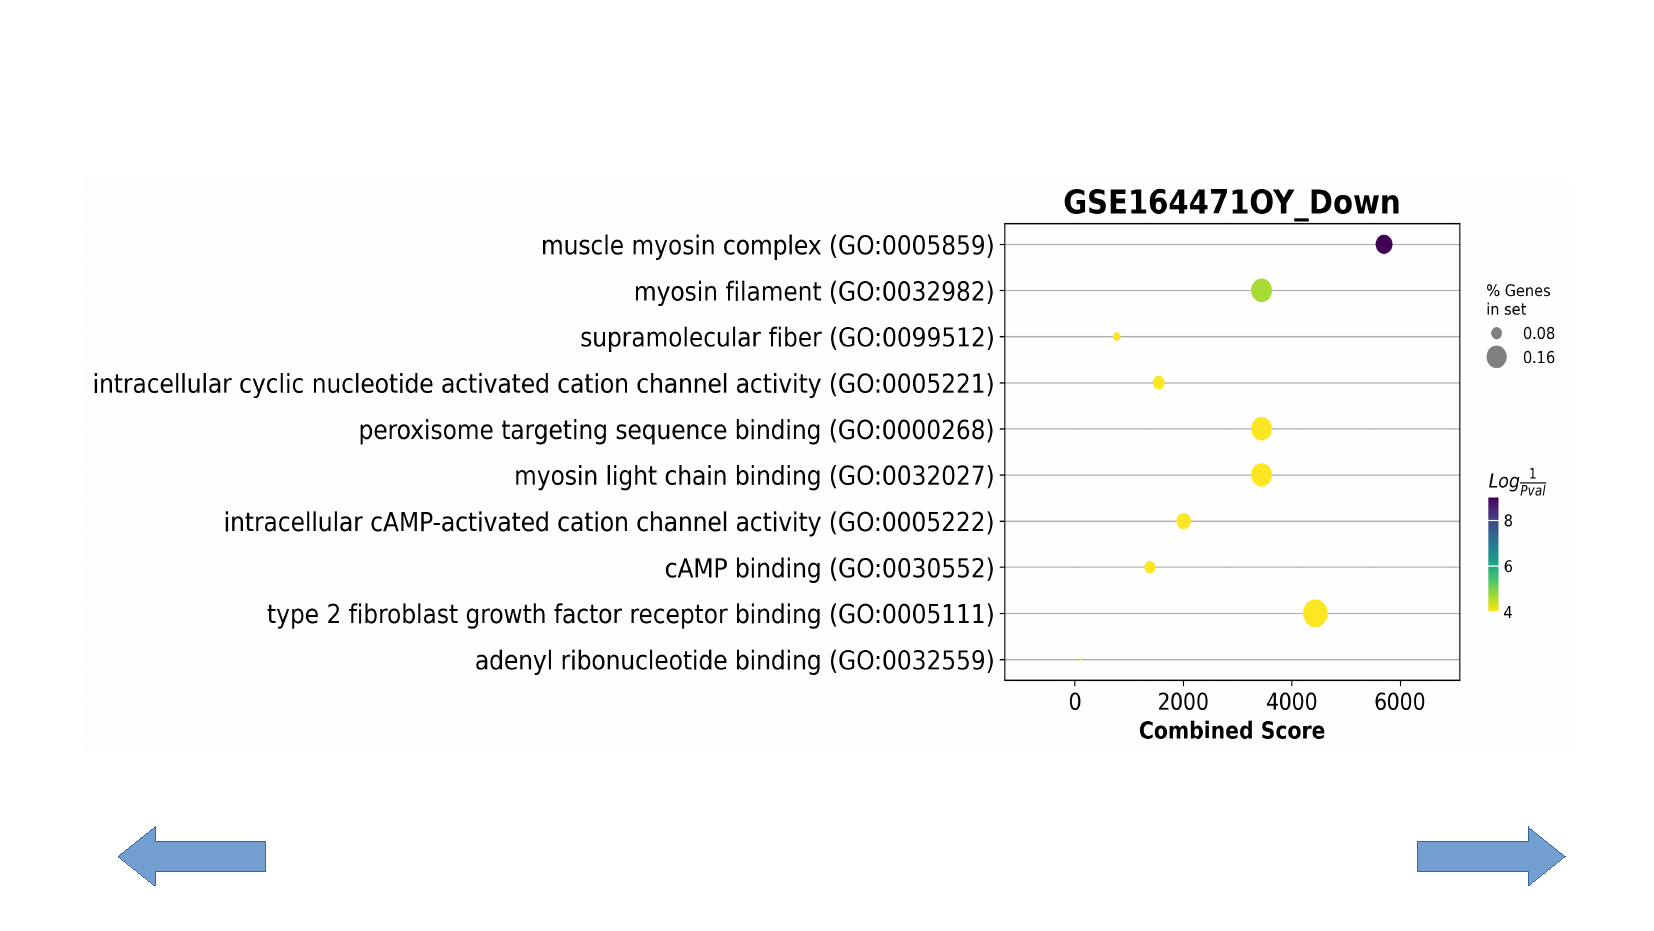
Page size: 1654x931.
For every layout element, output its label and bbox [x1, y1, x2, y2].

picture [82, 177, 1571, 755]
text_box [118, 826, 266, 886]
text_box [1417, 826, 1566, 886]
